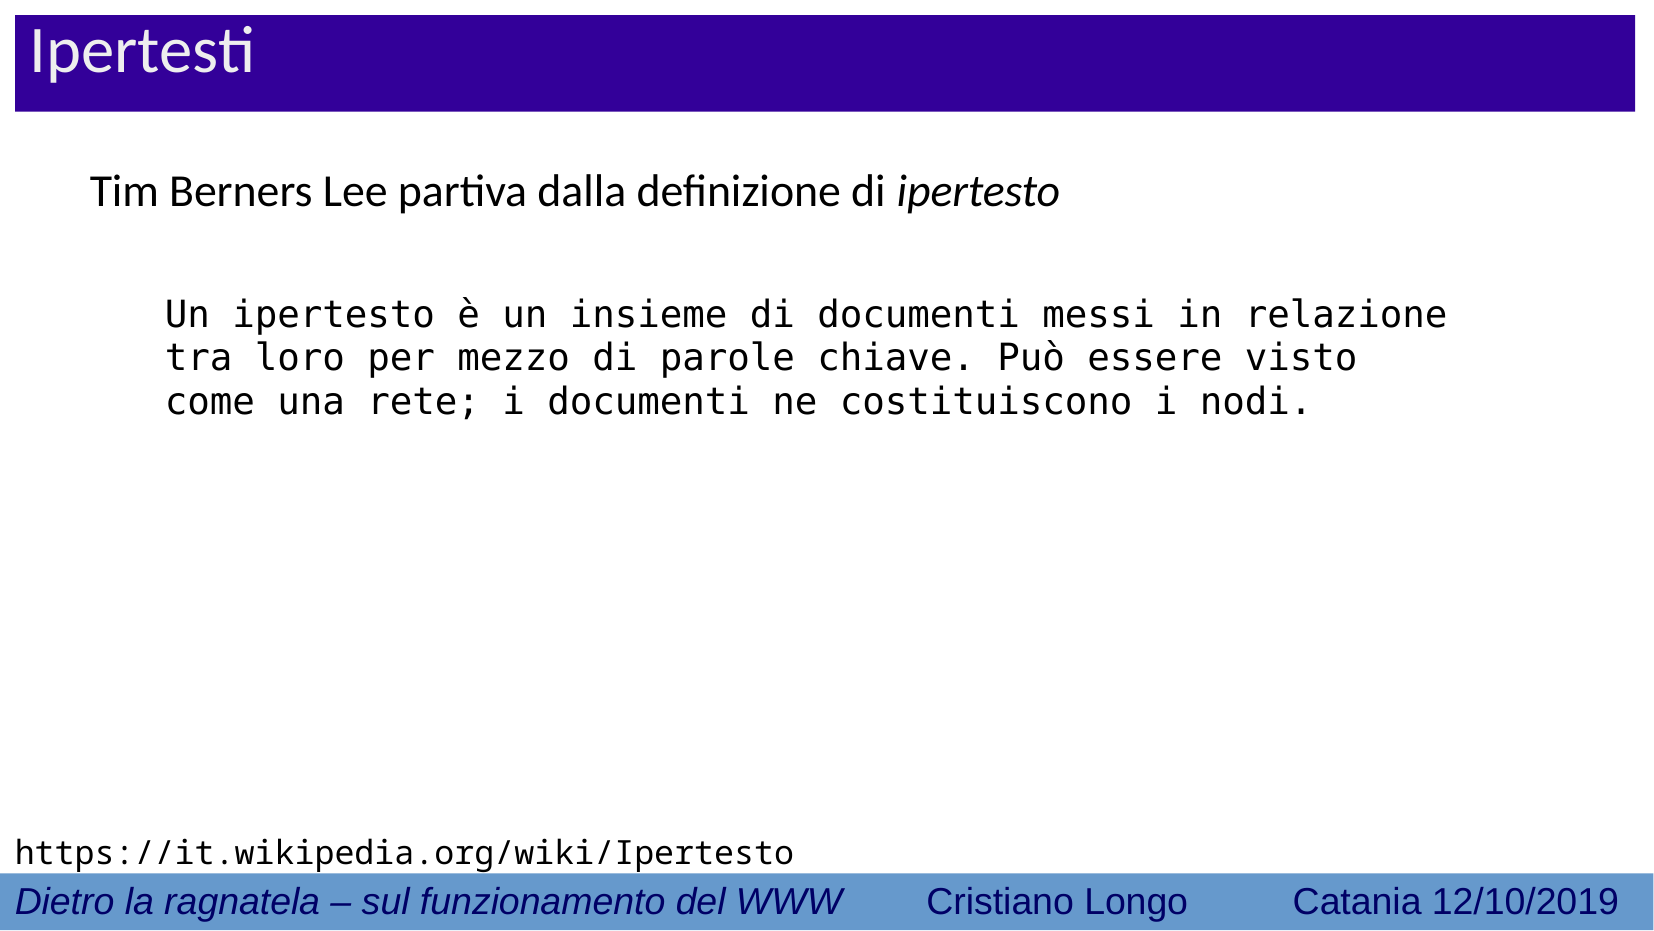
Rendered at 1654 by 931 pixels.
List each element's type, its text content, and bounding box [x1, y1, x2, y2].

text_box Dietro la ragnatela – sul funzionamento del WWW Cristiano Longo Catania 12/10/2019 [0, 873, 1654, 931]
text_box Tim Berners Lee partiva dalla definizione di ipertesto [75, 165, 1076, 226]
text_box Ipertesti [15, 15, 1636, 112]
text_box Un ipertesto è un insieme di documenti messi in relazione tra loro per mezzo di parole chiave. Può essere visto come una rete; i documenti ne costituiscono i nodi. [150, 285, 1471, 451]
text_box https://it.wikipedia.org/wiki/Ipertesto [0, 821, 976, 886]
